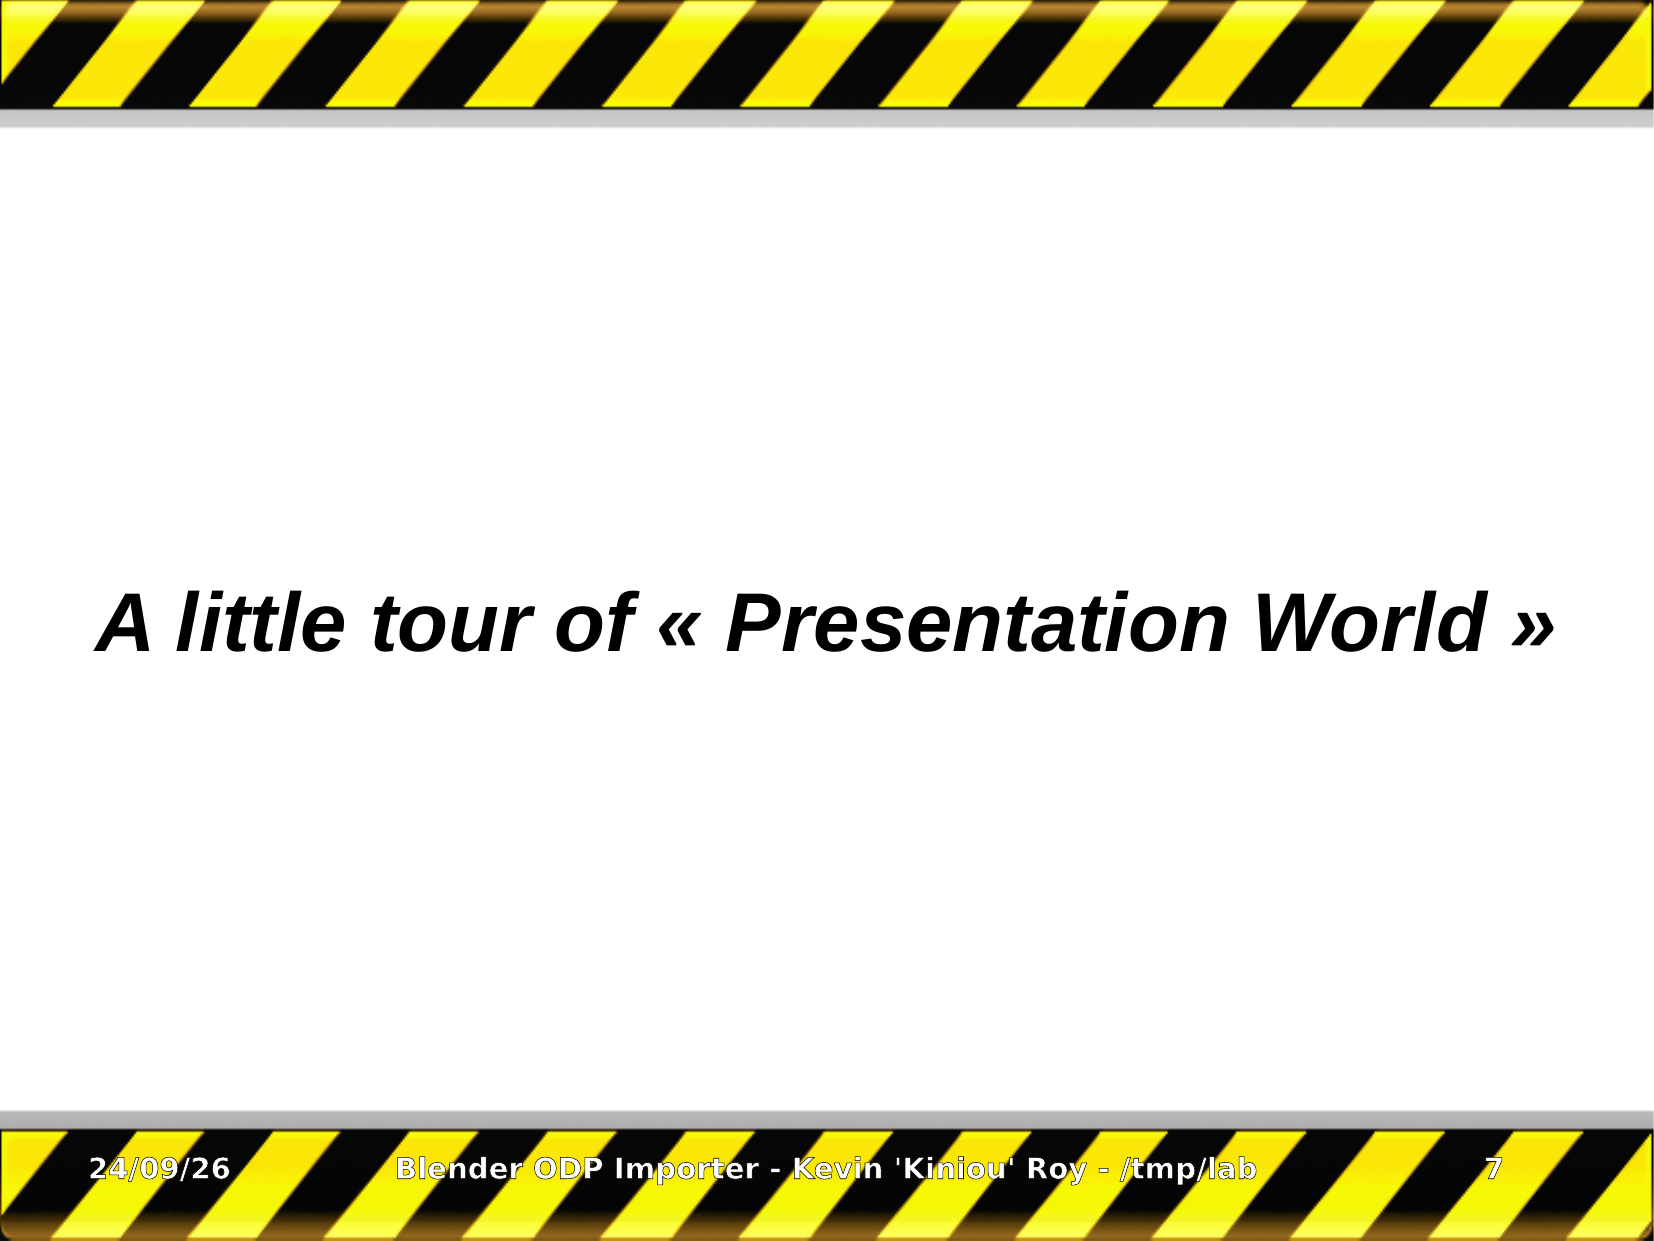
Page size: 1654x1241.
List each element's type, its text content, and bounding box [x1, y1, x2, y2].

picture [0, 0, 1654, 1241]
subtitle A little tour of « Presentation World » [59, 575, 1595, 665]
